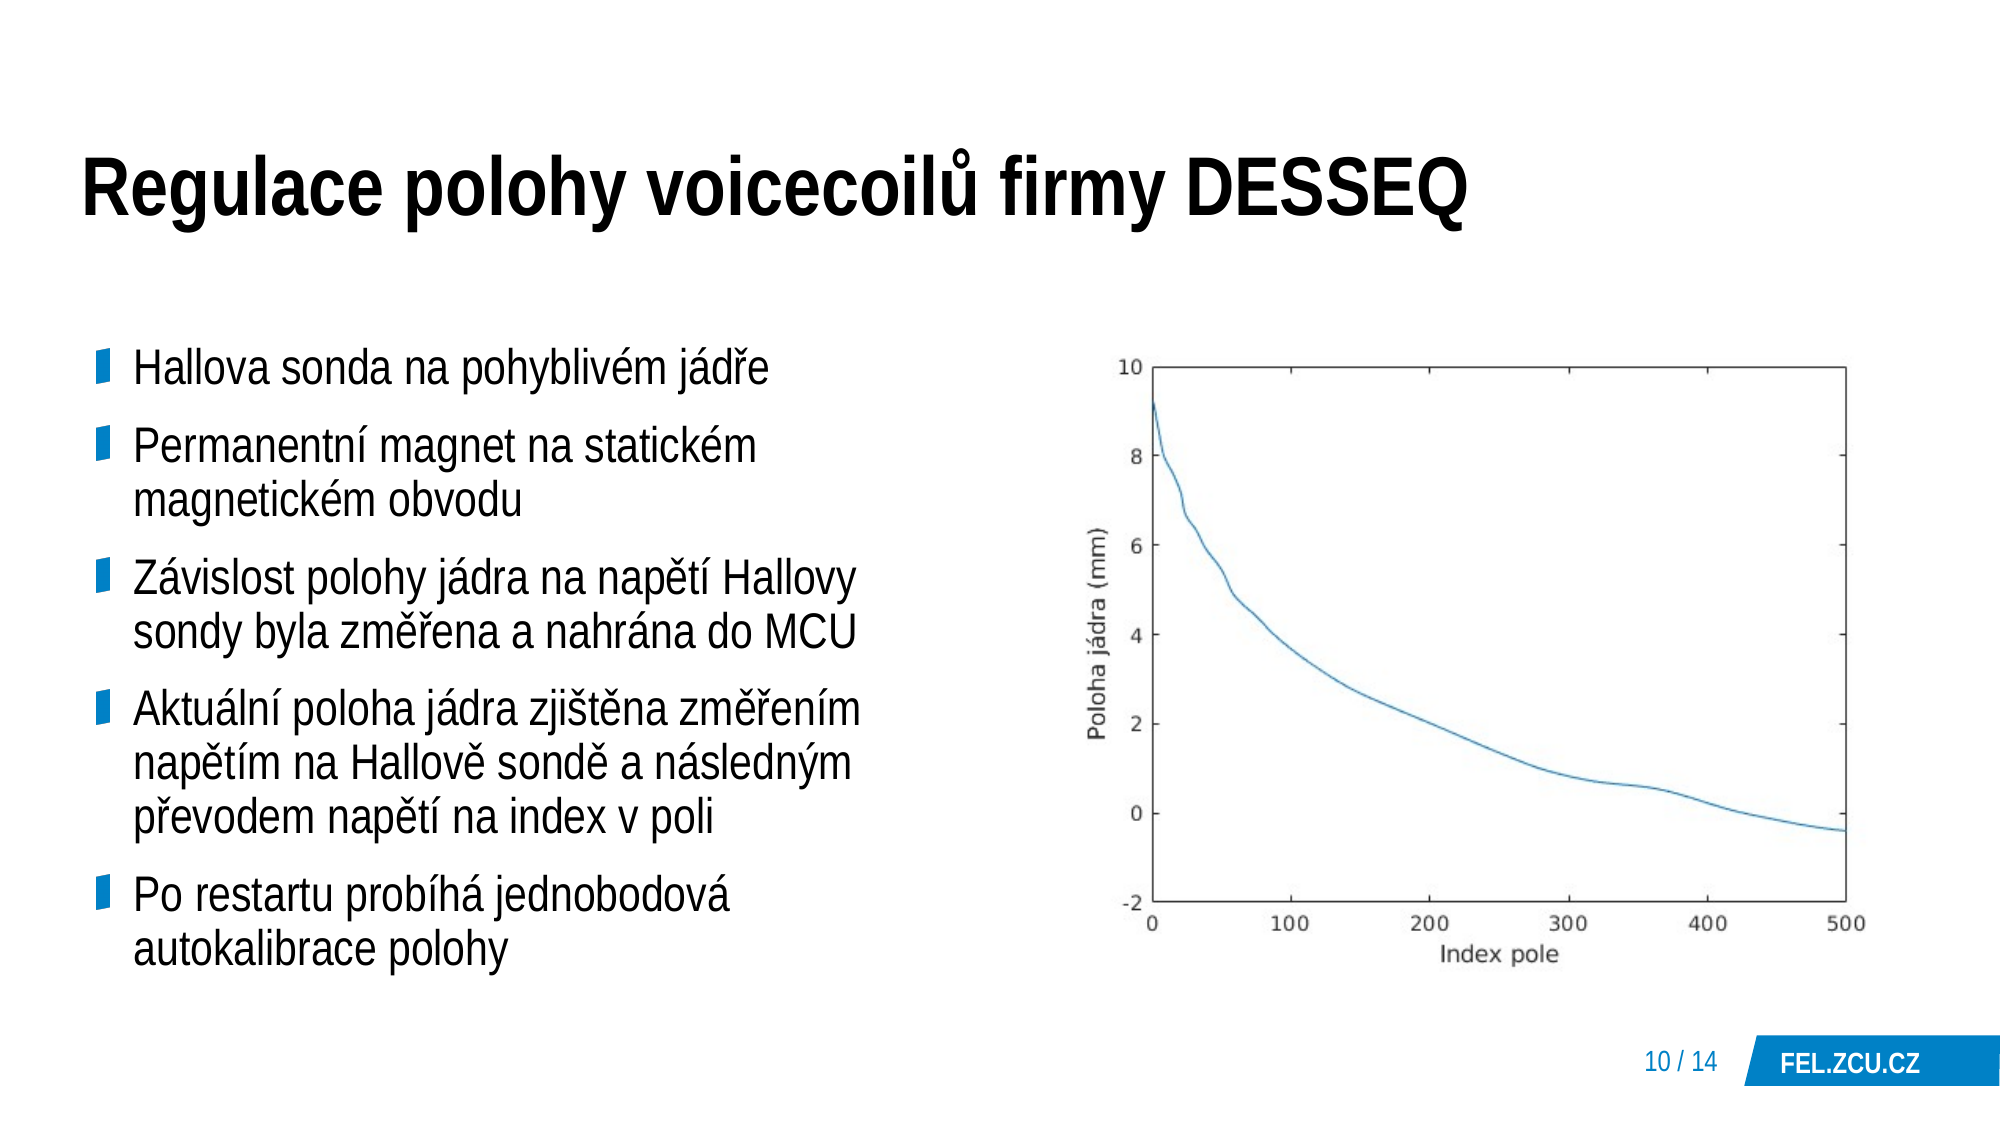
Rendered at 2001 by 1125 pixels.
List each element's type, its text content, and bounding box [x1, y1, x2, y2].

title Regulace polohy voicecoilů firmy DESSEQ [81, 146, 1918, 234]
picture [1036, 318, 1932, 976]
slide_number <number> / 14 [1412, 1035, 1733, 1086]
list Hallova sonda na pohyblivém jádře Permanentní magnet na statickém magnetickém obvodu Závislost polohy jádra na napětí Hallovy sondy byla změřena a nahrána do MCU Aktuální poloha jádra zjištěna změřením napětím na Hallově sondě a následným převodem napětí na index v poli Po restartu probíhá jednobodová autokalibrace polohy [81, 334, 886, 1123]
